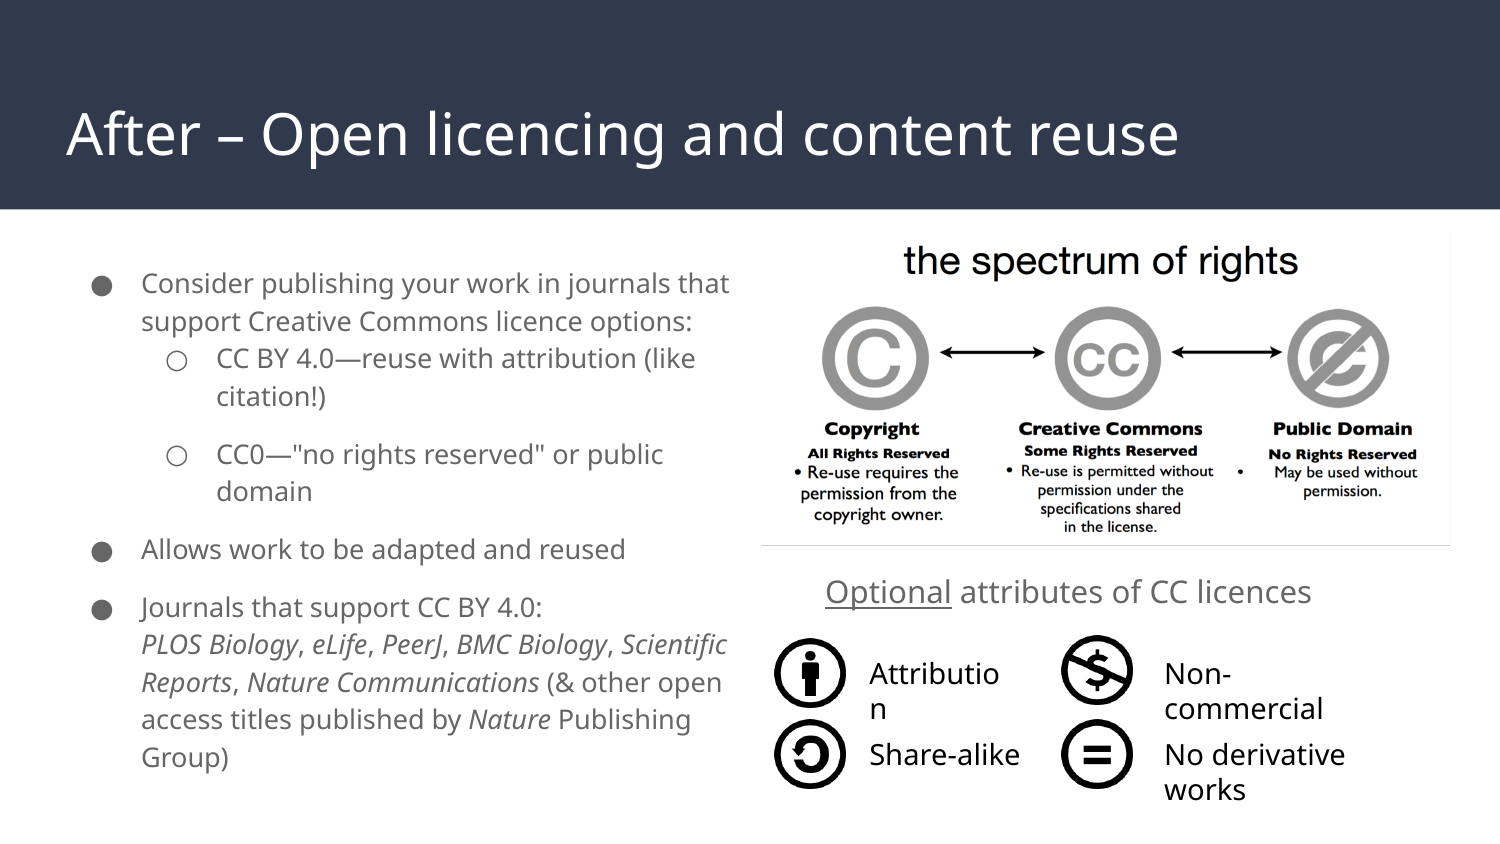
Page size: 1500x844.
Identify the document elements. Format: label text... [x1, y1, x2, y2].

title After – Open licencing and content reuse [51, 82, 1449, 185]
picture [1061, 719, 1133, 789]
text_box Attribution [854, 640, 1028, 721]
picture [774, 638, 846, 708]
text_box Optional attributes of CC licences [749, 552, 1389, 626]
list Consider publishing your work in journals that support Creative Commons licence options: CC BY 4.0—reuse with attribution (like citation!) CC0—"no rights reserved" or public domain Allows work to be adapted and reused Journals that support CC BY 4.0: PLOS Biology, eLife, PeerJ, BMC Biology, Scientific Reports, Nature Communications (& other open access titles published by Nature Publishing Group) [51, 247, 767, 796]
picture [774, 719, 846, 789]
text_box No derivative works [1149, 721, 1439, 822]
text_box Share-alike [854, 721, 1045, 787]
picture [761, 230, 1452, 546]
text_box Non-commercial [1149, 640, 1405, 721]
picture [1061, 635, 1133, 705]
